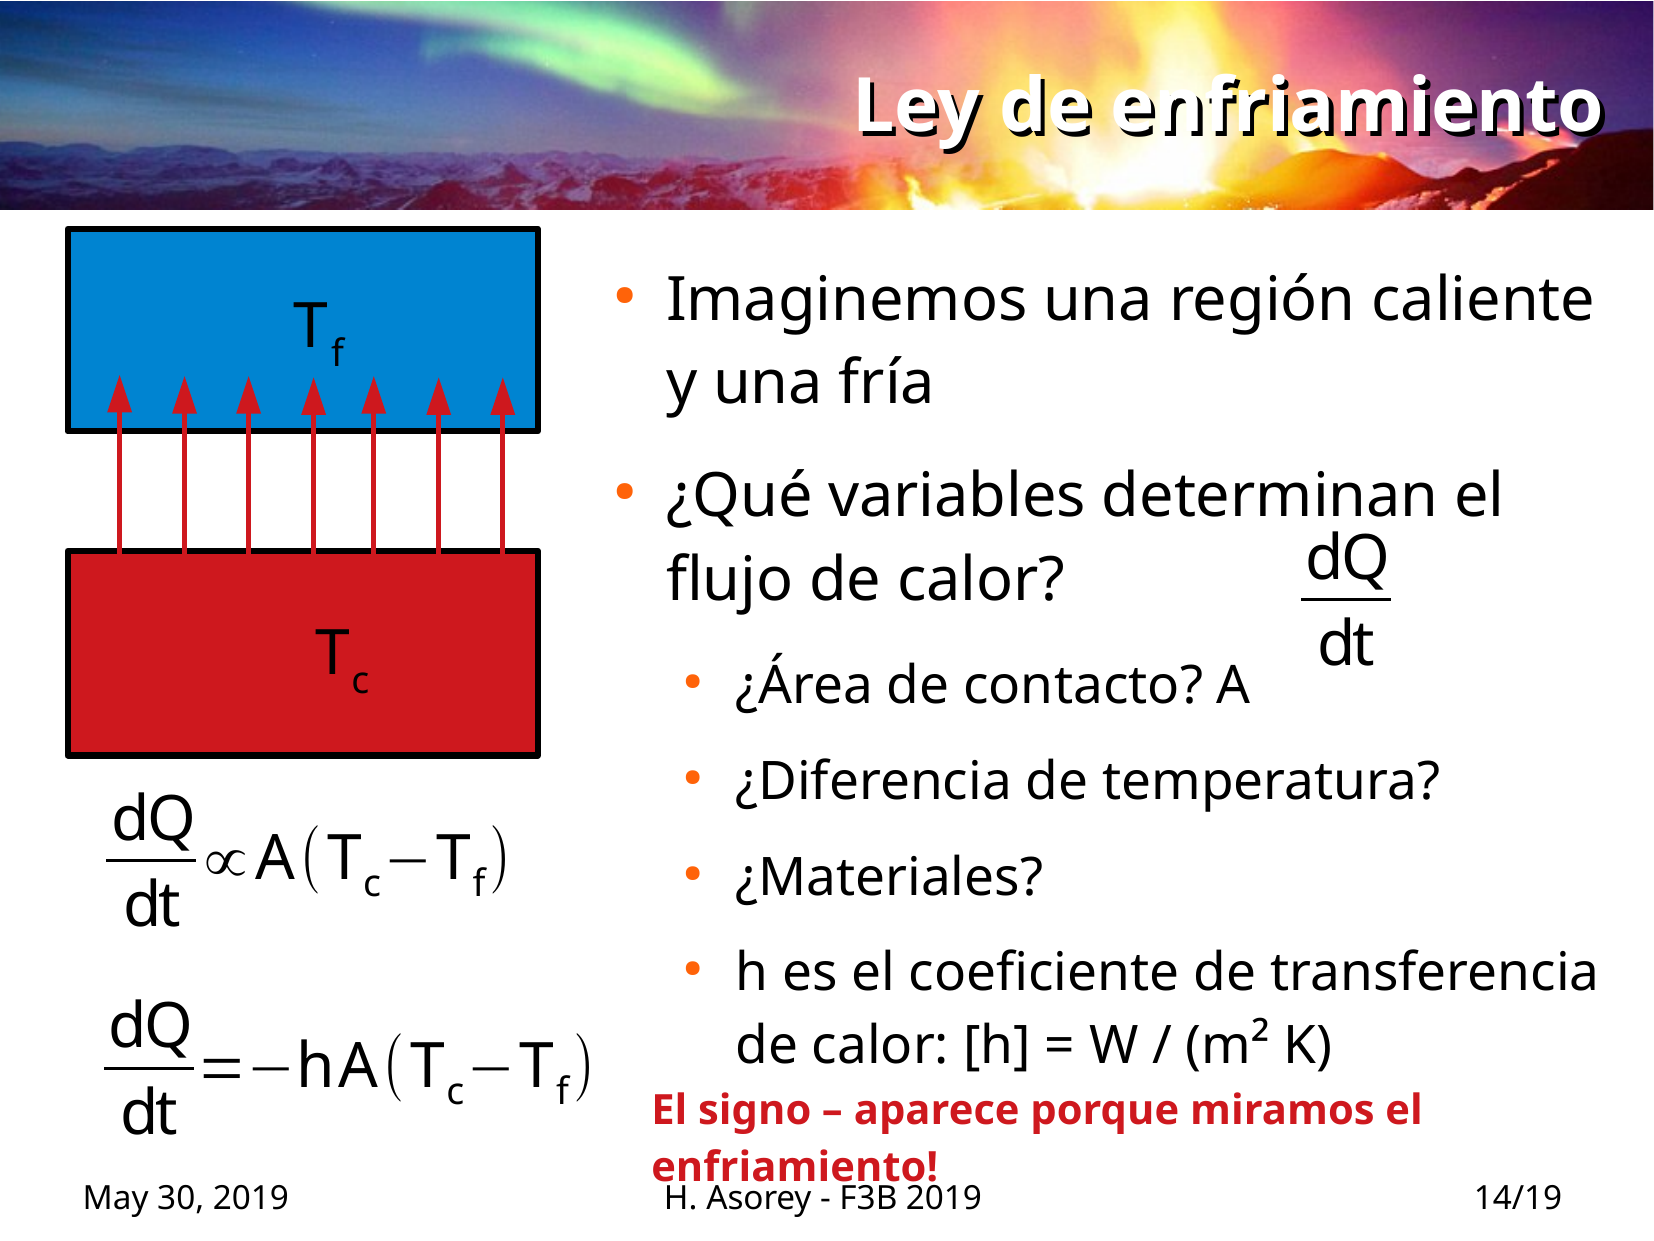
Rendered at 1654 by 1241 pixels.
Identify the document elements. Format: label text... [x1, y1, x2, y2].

title Ley de enfriamiento [45, 15, 1606, 191]
text_box El signo – aparece porque miramos el enfriamiento! [636, 1072, 1654, 1138]
chart [307, 615, 376, 703]
text_box [67, 550, 538, 756]
list Imaginemos una región caliente y una fría ¿Qué variables determinan el flujo de calor? ¿Área de contacto? A ¿Diferencia de temperatura? ¿Materiales? h es el coeficiente de transferencia de calor: [h] = W / (m² K) [596, 255, 1606, 1156]
chart [1291, 519, 1400, 681]
text_box [67, 228, 538, 432]
picture [0, 1, 1654, 210]
chart [94, 988, 601, 1150]
chart [285, 287, 351, 375]
chart [96, 780, 517, 942]
